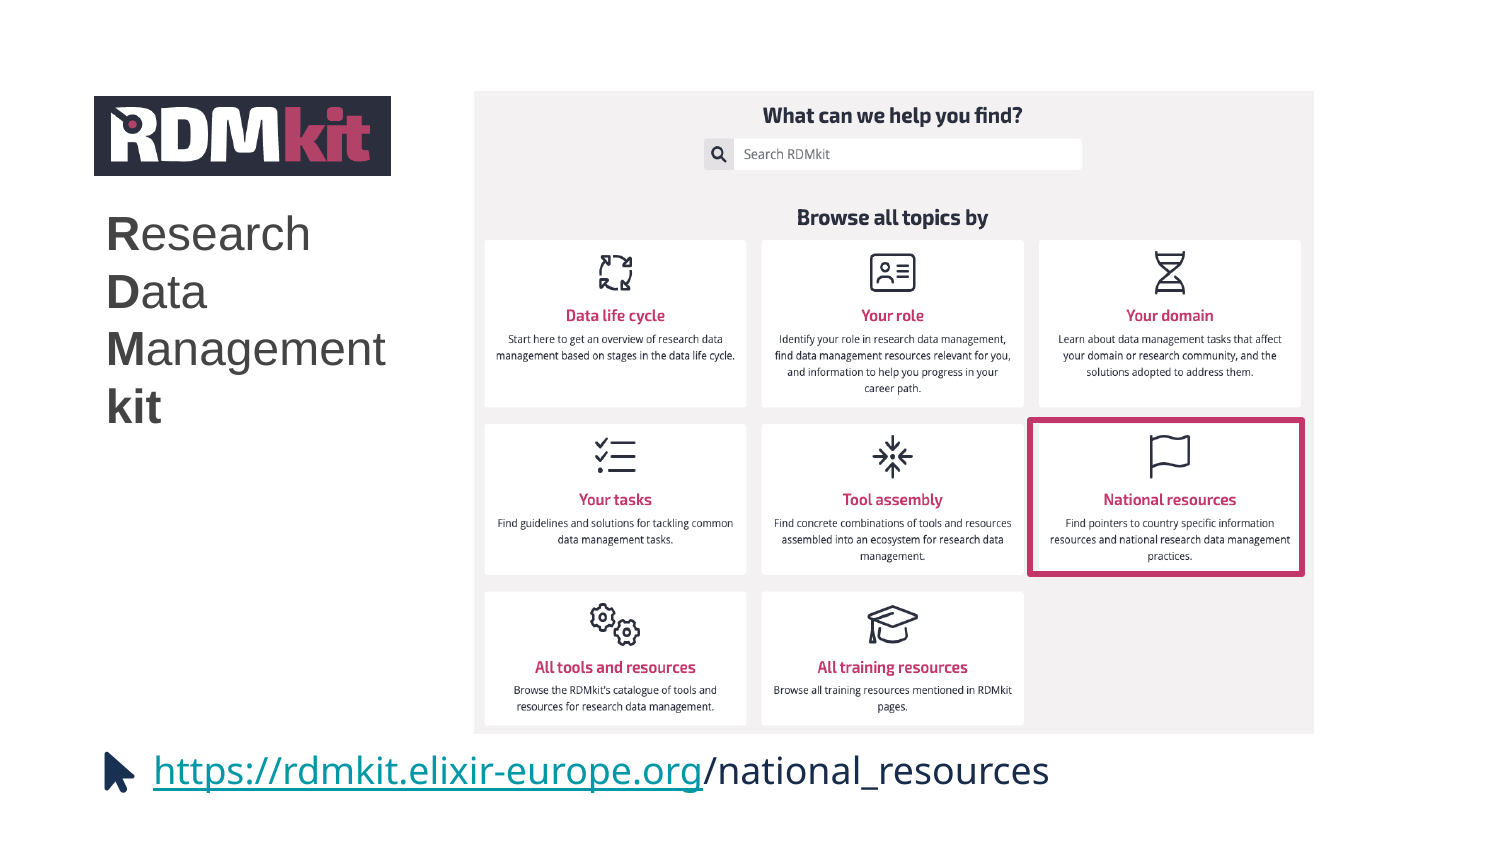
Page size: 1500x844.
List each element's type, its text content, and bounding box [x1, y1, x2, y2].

picture [94, 96, 391, 176]
text_box https://rdmkit.elixir-europe.org/national_resources [142, 741, 1181, 814]
picture [474, 91, 1314, 734]
picture [97, 747, 141, 800]
text_box Research Data Management kit [94, 197, 423, 437]
